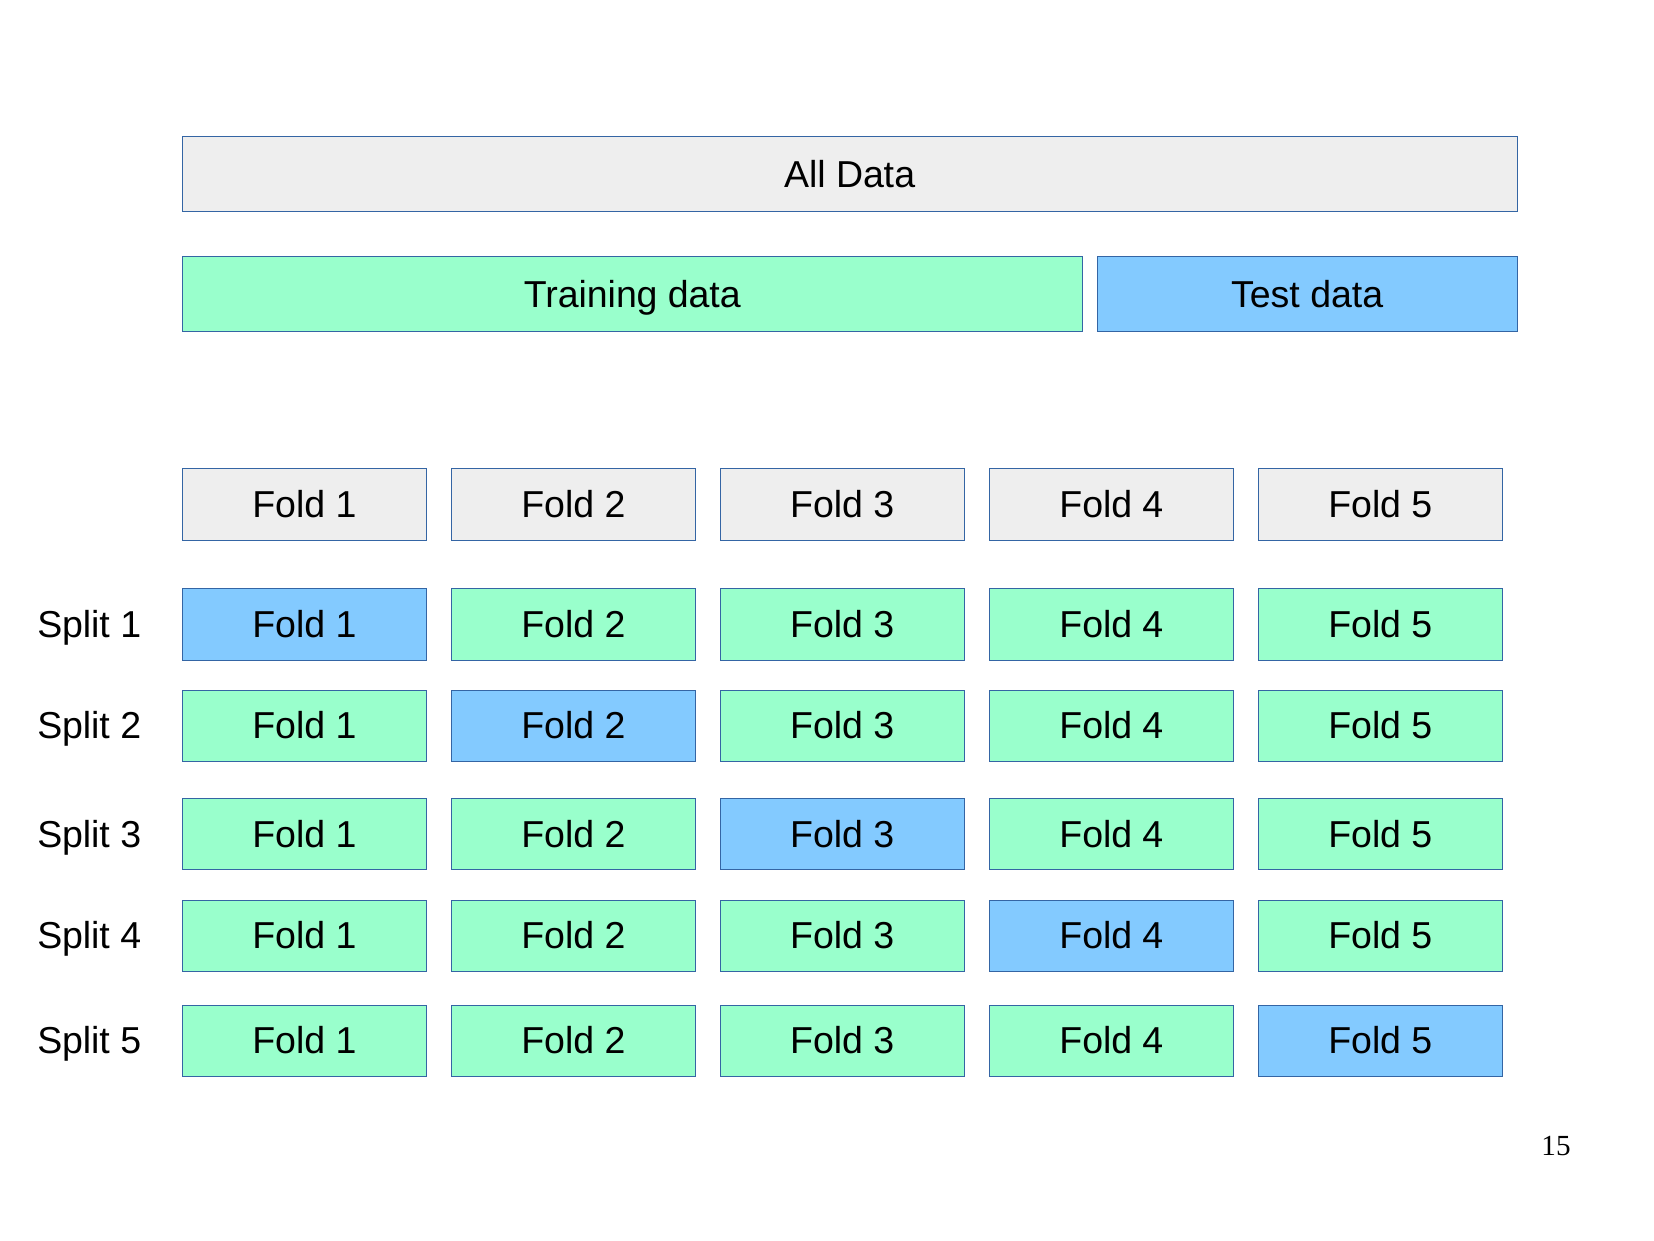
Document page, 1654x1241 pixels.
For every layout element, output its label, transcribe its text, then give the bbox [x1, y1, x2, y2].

text_box Fold 4 [989, 690, 1234, 762]
text_box Fold 5 [1258, 690, 1503, 762]
text_box Split 5 [22, 1012, 160, 1070]
text_box Fold 1 [182, 798, 427, 870]
text_box Fold 1 [182, 588, 427, 661]
text_box Fold 3 [720, 798, 965, 870]
text_box Fold 2 [451, 900, 696, 972]
text_box Fold 1 [182, 900, 427, 972]
text_box Fold 4 [989, 798, 1234, 870]
text_box Fold 2 [451, 588, 696, 661]
text_box Fold 1 [182, 690, 427, 762]
text_box Split 3 [22, 805, 160, 863]
text_box Fold 2 [451, 468, 696, 541]
text_box Training data [182, 256, 1083, 332]
text_box Split 2 [22, 697, 160, 755]
text_box Fold 4 [989, 588, 1234, 661]
text_box [1485, 600, 1636, 671]
text_box Fold 5 [1258, 588, 1503, 661]
text_box Fold 4 [989, 900, 1234, 972]
text_box Test data [1097, 256, 1518, 332]
text_box Fold 2 [451, 690, 696, 762]
text_box Fold 5 [1258, 900, 1503, 972]
text_box Fold 3 [720, 468, 965, 541]
text_box Fold 1 [182, 1005, 427, 1077]
text_box Fold 5 [1258, 1005, 1503, 1077]
text_box Fold 3 [720, 588, 965, 661]
text_box Fold 3 [720, 690, 965, 762]
text_box Fold 4 [989, 1005, 1234, 1077]
text_box Split 4 [22, 907, 160, 965]
text_box Fold 2 [451, 1005, 696, 1077]
text_box Fold 5 [1258, 468, 1503, 541]
text_box Fold 4 [989, 468, 1234, 541]
text_box Fold 5 [1258, 798, 1503, 870]
text_box Split 1 [22, 595, 160, 653]
text_box Fold 3 [720, 900, 965, 972]
text_box All Data [182, 136, 1518, 212]
text_box Fold 2 [451, 798, 696, 870]
text_box Fold 3 [720, 1005, 965, 1077]
text_box Fold 1 [182, 468, 427, 541]
